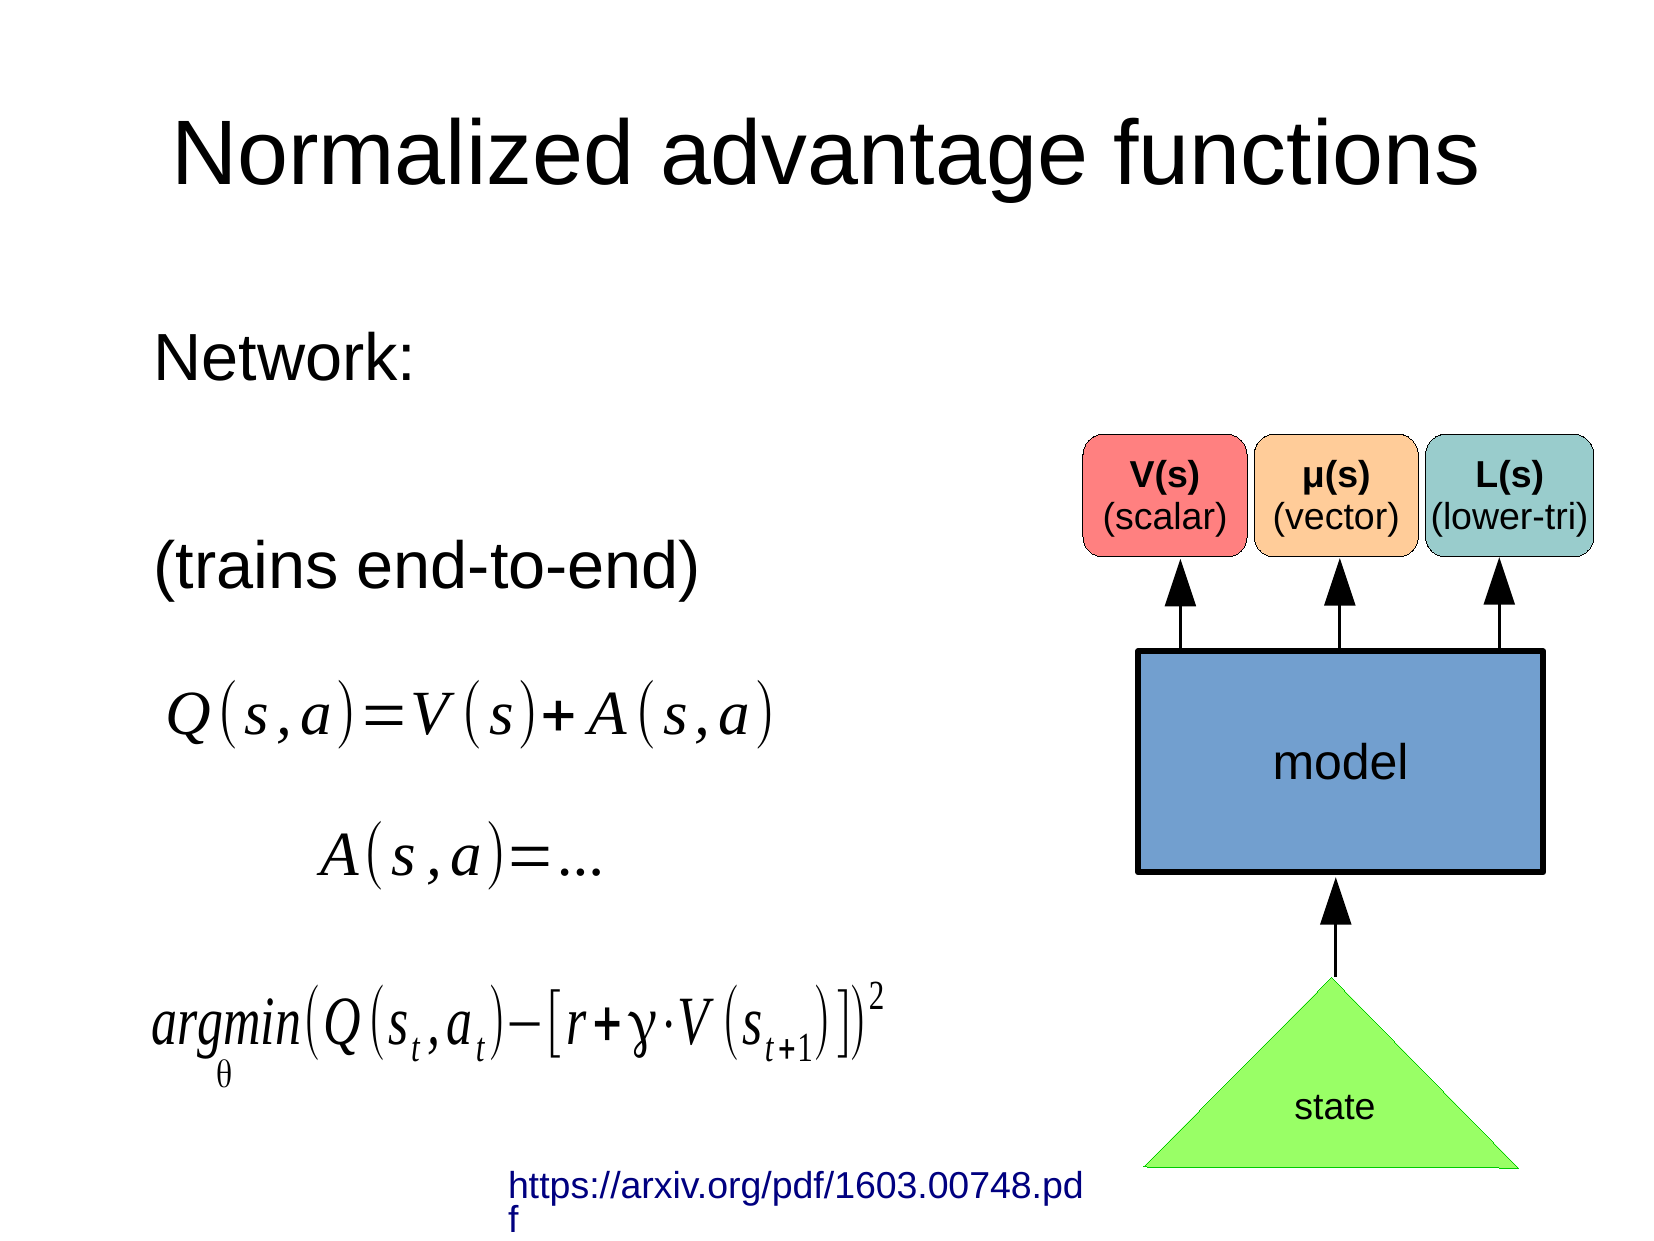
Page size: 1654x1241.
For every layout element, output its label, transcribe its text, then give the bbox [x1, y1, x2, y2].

text_box [1425, 1072, 1519, 1169]
text_box [1143, 977, 1422, 1168]
text_box μ(s) (vector) [1254, 434, 1419, 557]
text_box V(s) (scalar) [1082, 434, 1248, 557]
chart [150, 675, 792, 751]
chart [138, 970, 895, 1090]
title Normalized advantage functions [82, 49, 1571, 257]
list Network: (trains end-to-end) [82, 319, 1571, 1185]
text_box L(s) (lower-tri) [1425, 434, 1594, 557]
chart [296, 816, 620, 893]
text_box https://arxiv.org/pdf/1603.00748.pdf [493, 1157, 1109, 1215]
text_box state [1245, 1069, 1425, 1179]
text_box model [1138, 651, 1544, 873]
